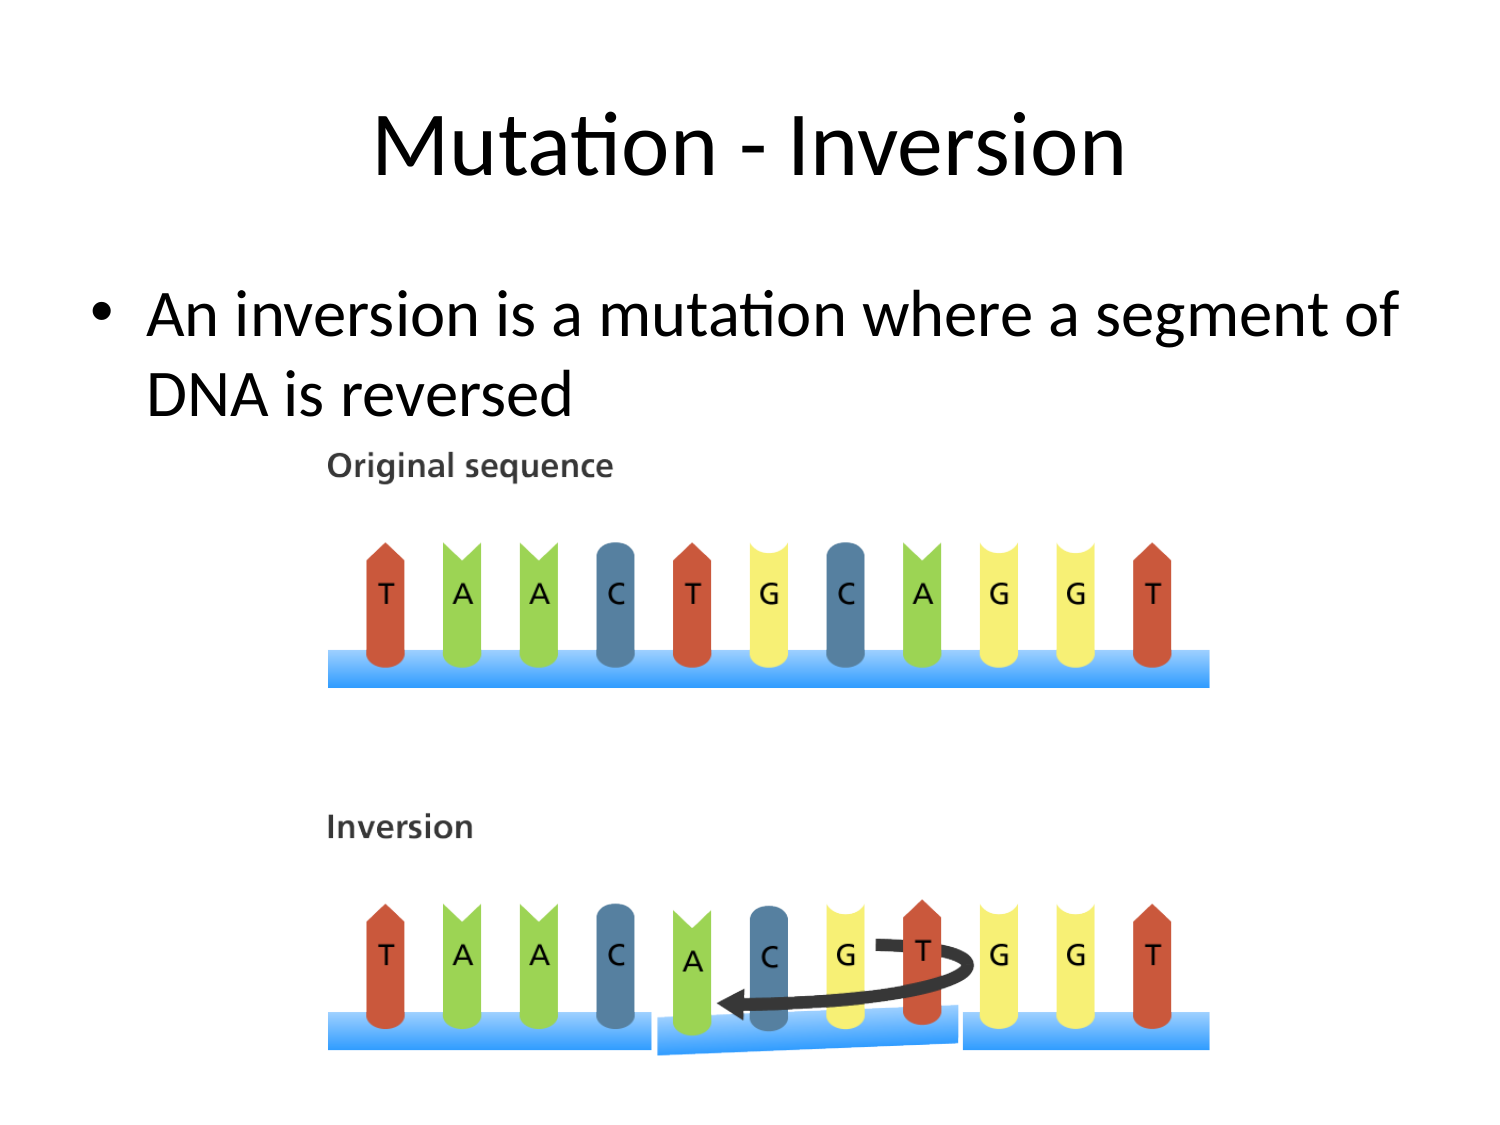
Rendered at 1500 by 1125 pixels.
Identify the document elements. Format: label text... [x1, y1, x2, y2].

picture [181, 409, 1459, 1093]
list An inversion is a mutation where a segment of DNA is reversed [75, 262, 1425, 1005]
title Mutation - Inversion [75, 45, 1425, 233]
